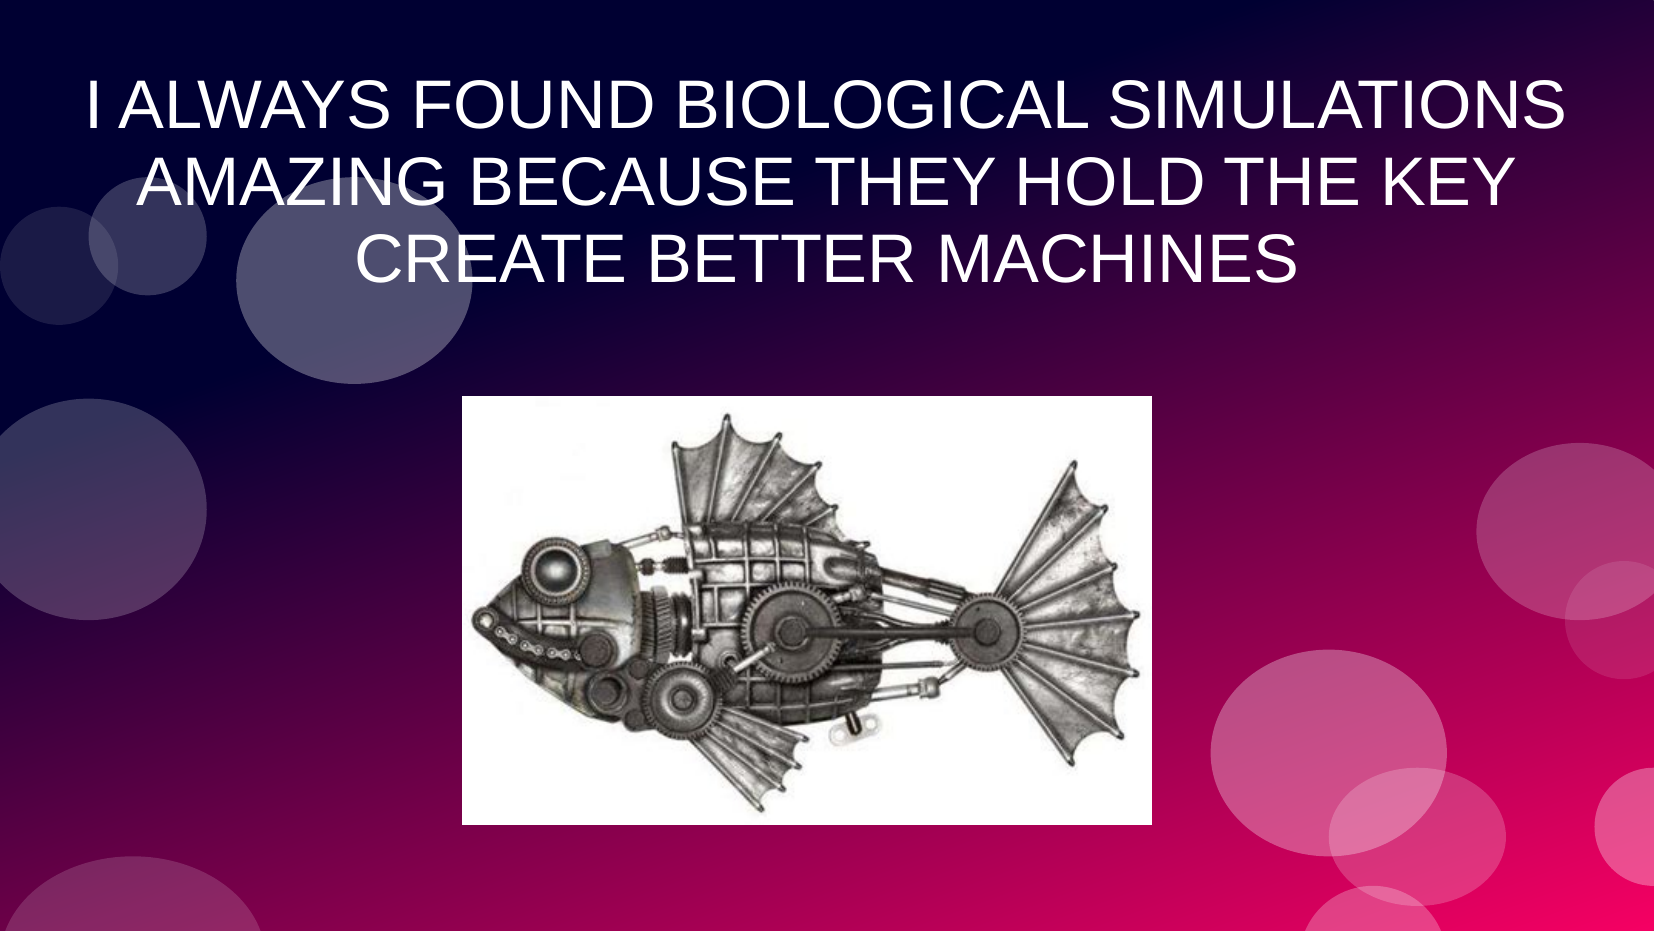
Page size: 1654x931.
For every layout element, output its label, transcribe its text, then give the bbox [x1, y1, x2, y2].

picture [462, 396, 1152, 826]
title I ALWAYS FOUND BIOLOGICAL SIMULATIONS AMAZING BECAUSE THEY HOLD THE KEY CREATE BETTER MACHINES [82, 66, 1571, 451]
